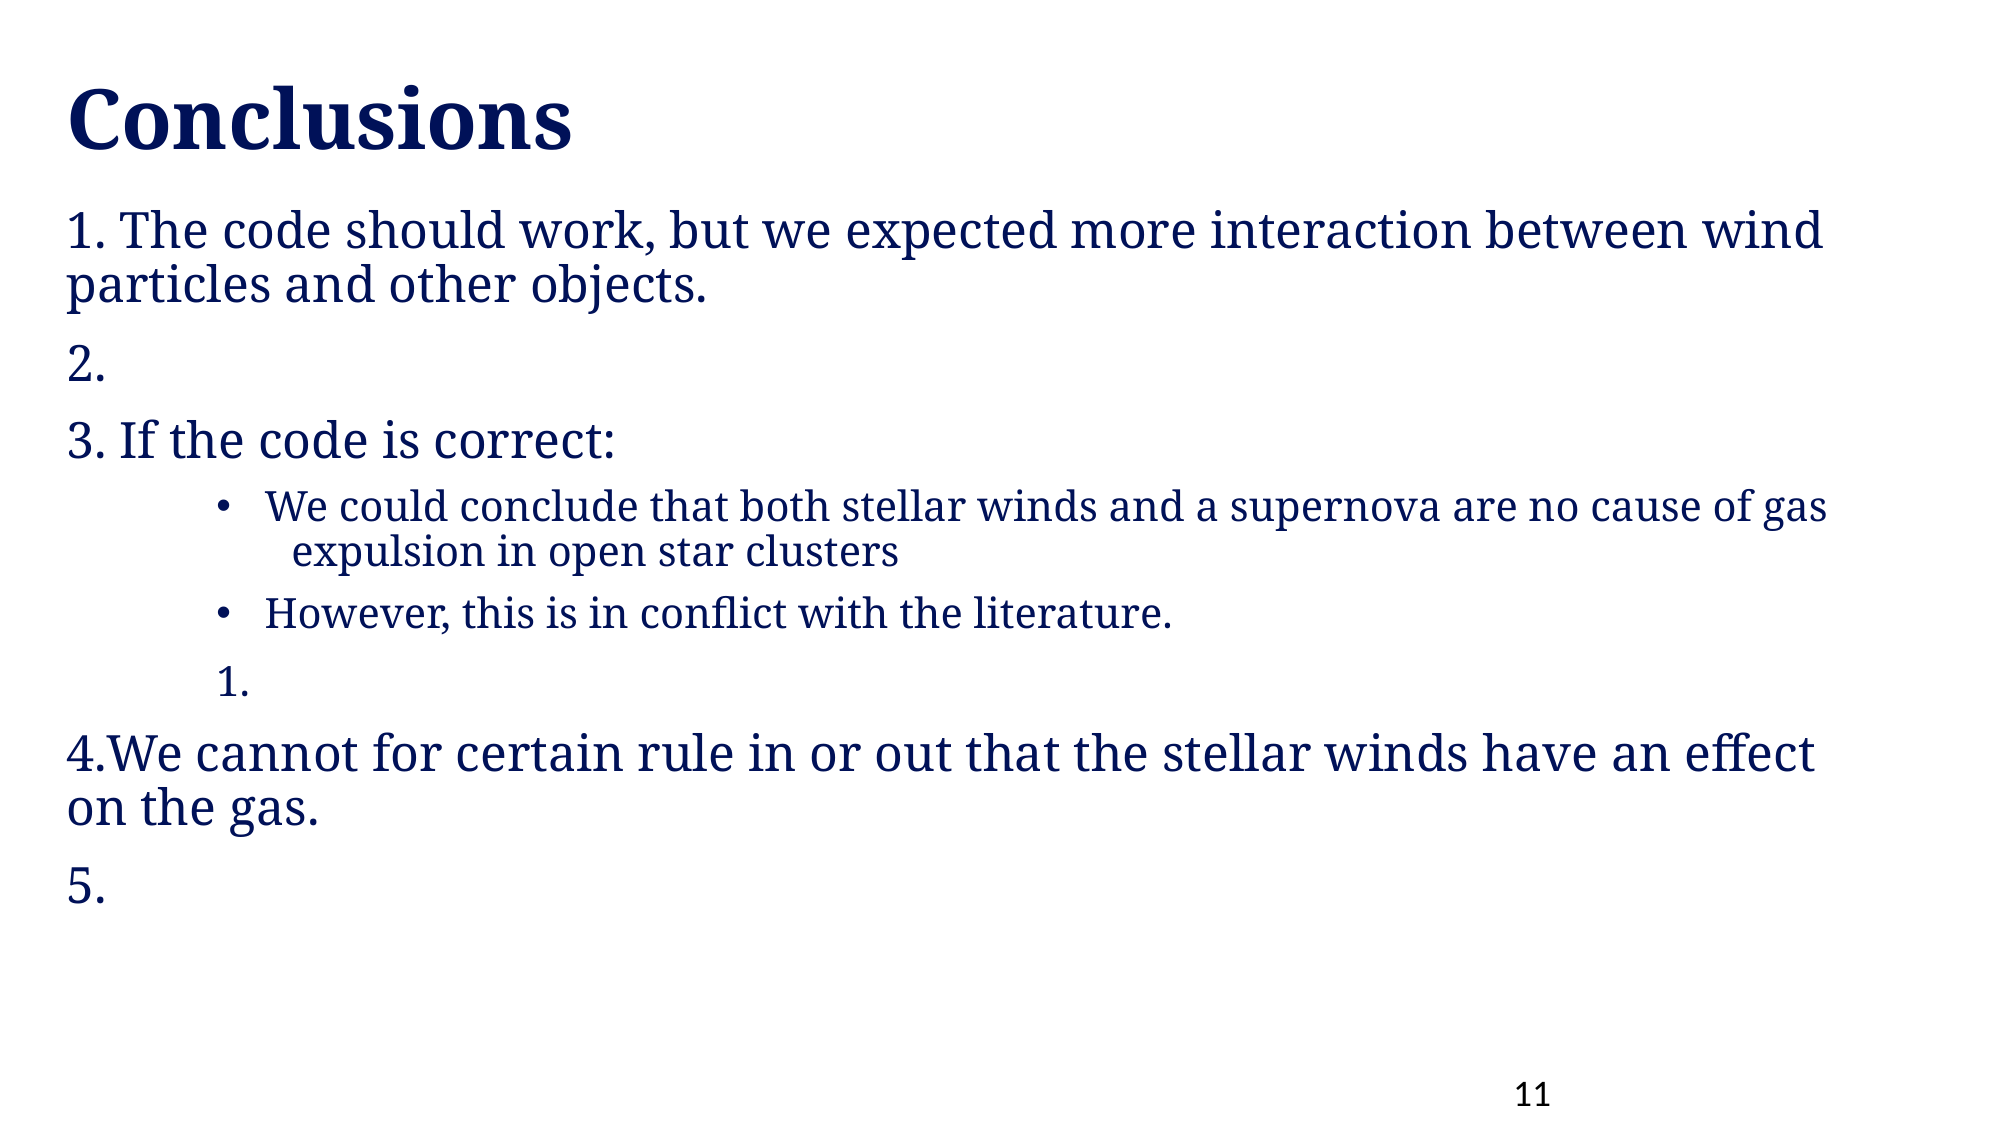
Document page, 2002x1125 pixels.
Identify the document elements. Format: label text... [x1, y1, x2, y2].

list The code should work, but we expected more interaction between wind particles and other objects. If the code is correct: We could conclude that both stellar winds and a supernova are no cause of gas expulsion in open star clusters However, this is in conflict with the literature. We cannot for certain rule in or out that the stellar winds have an effect on the gas. [66, 205, 1866, 993]
text_box 11 [1498, 1061, 1949, 1122]
title Conclusions [66, 66, 1935, 138]
